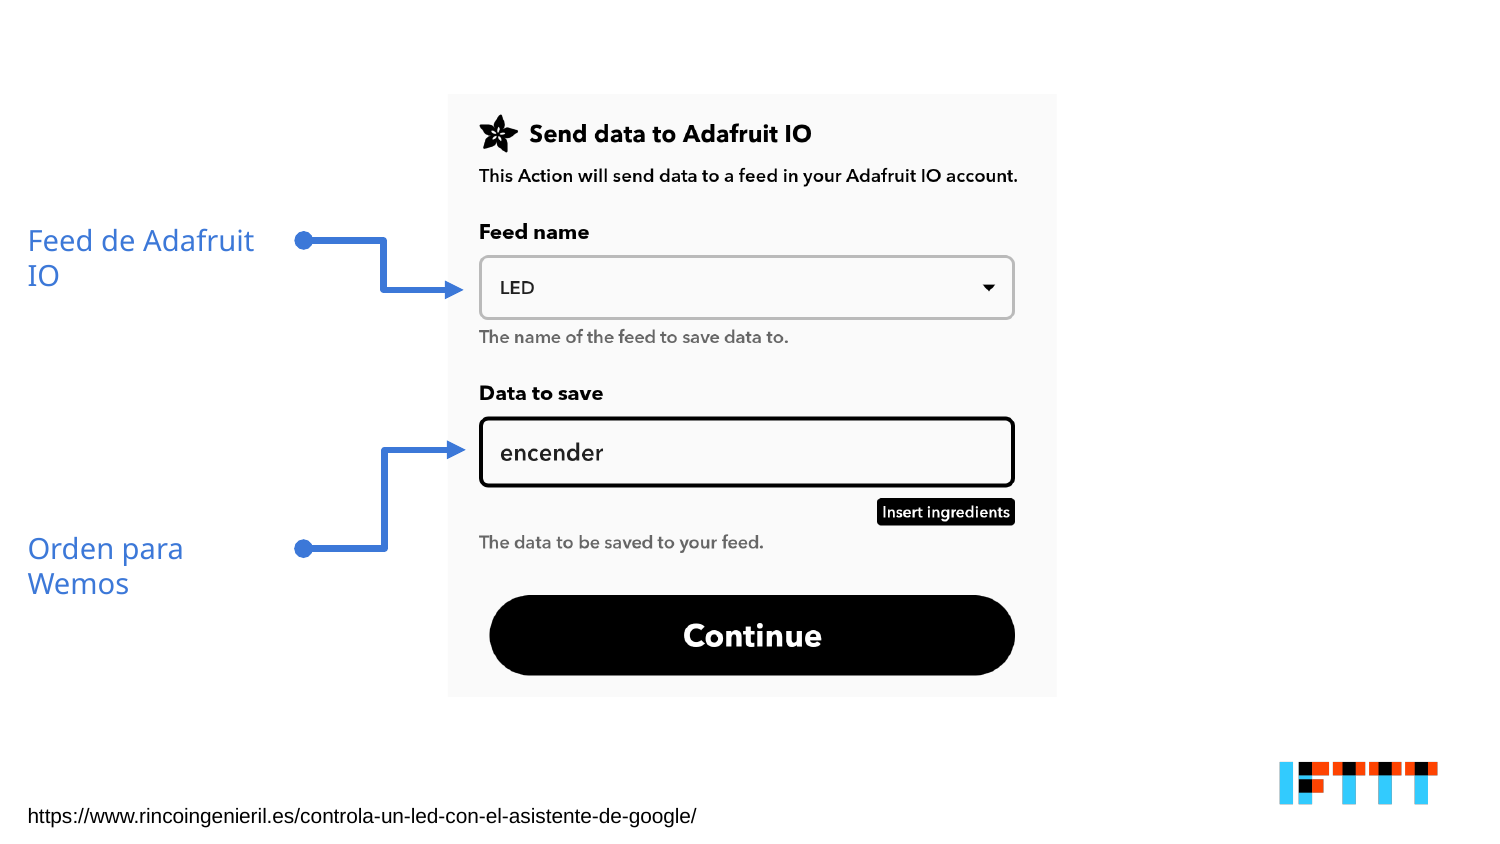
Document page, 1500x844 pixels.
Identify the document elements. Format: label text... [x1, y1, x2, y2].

text_box Feed de Adafruit IO [12, 207, 304, 274]
picture [1253, 735, 1464, 831]
text_box Orden para Wemos [12, 515, 304, 582]
picture [447, 94, 1057, 697]
